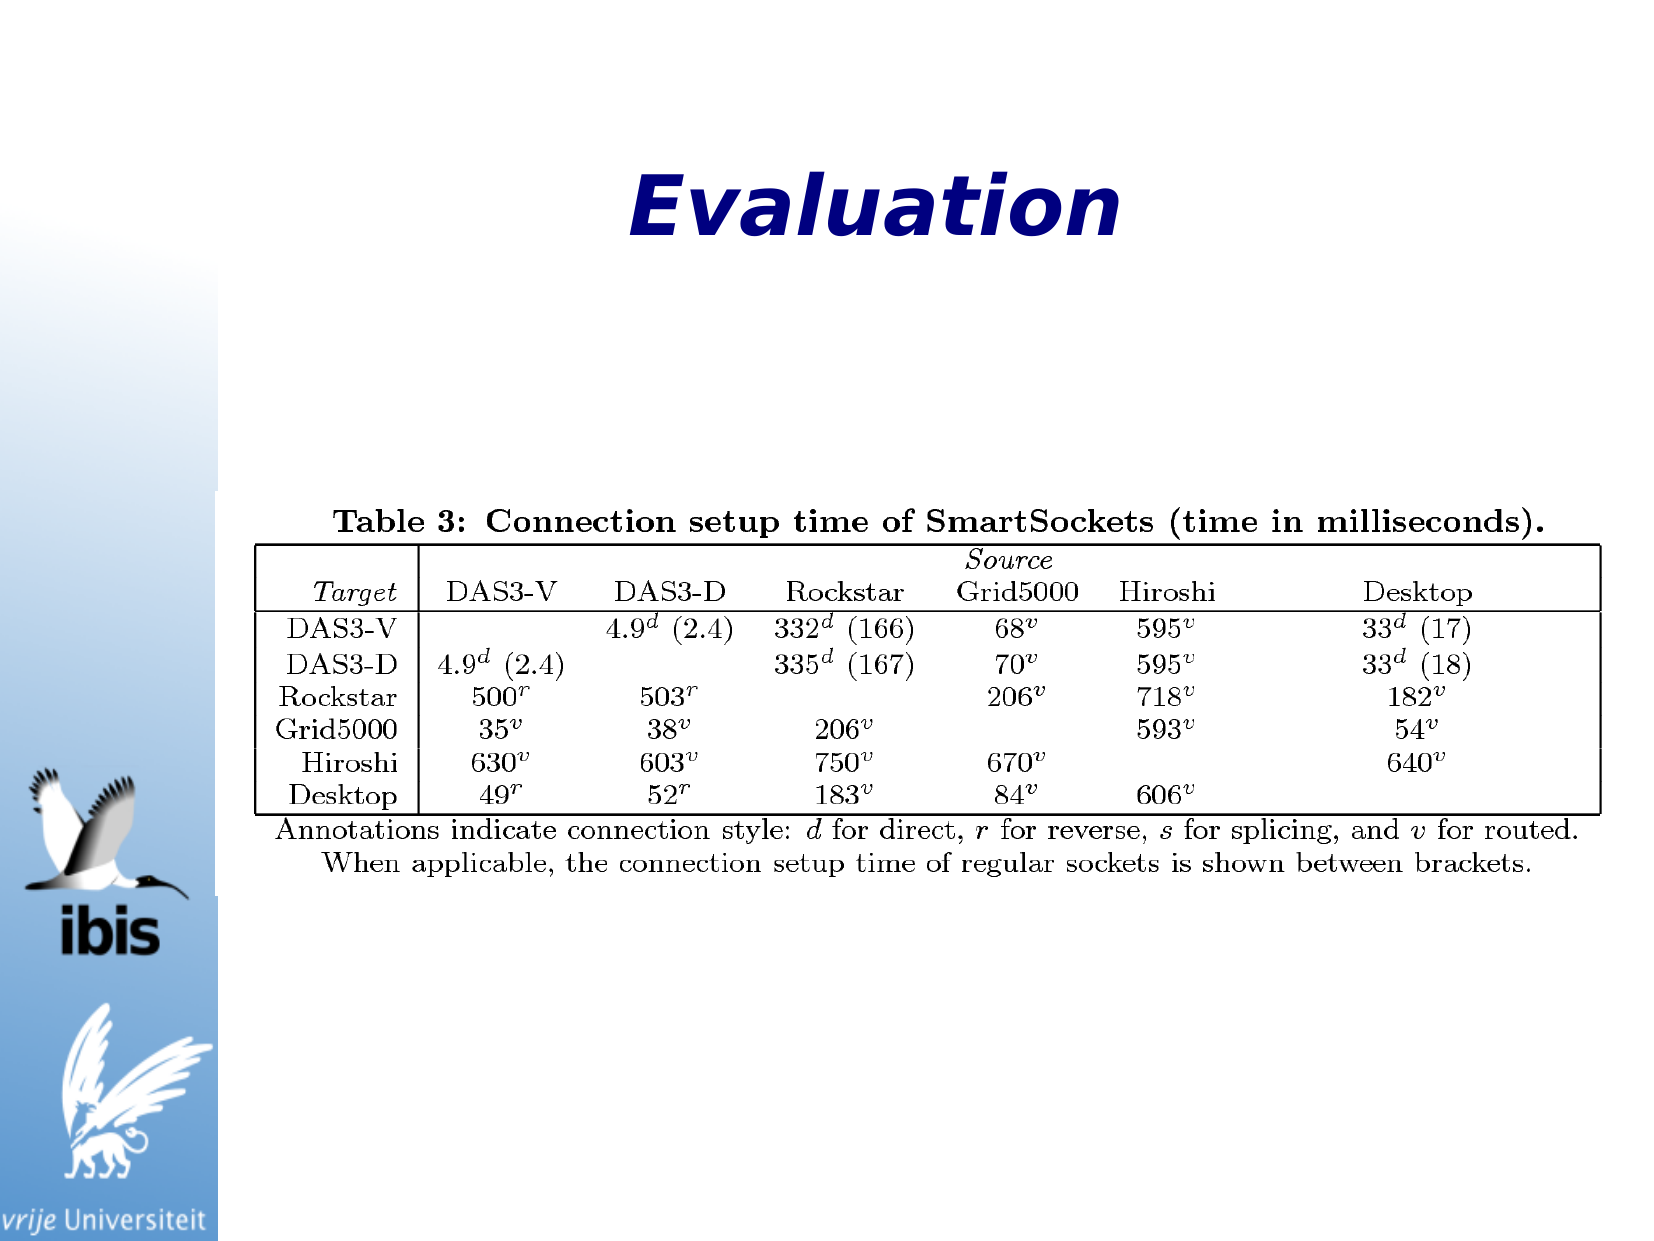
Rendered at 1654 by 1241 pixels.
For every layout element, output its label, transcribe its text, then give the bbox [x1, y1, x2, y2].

title Evaluation [219, 102, 1534, 311]
picture [0, 0, 1641, 1241]
